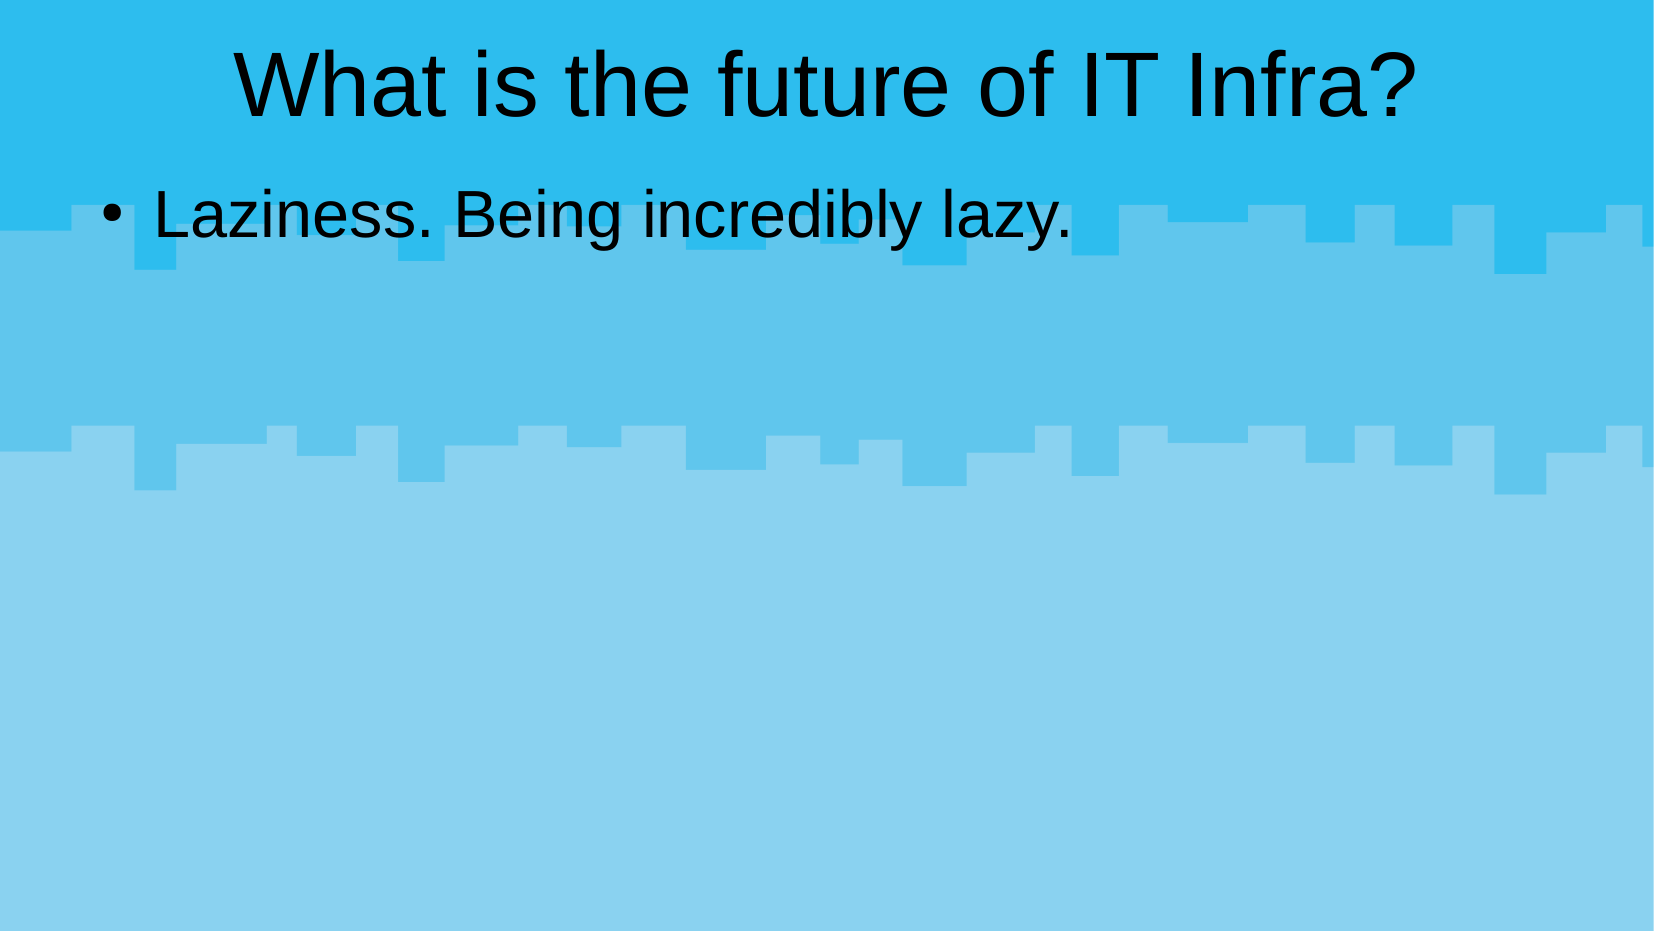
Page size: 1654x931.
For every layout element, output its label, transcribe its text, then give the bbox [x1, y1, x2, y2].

list Laziness. Being incredibly lazy. [82, 177, 1571, 827]
picture [0, 0, 1654, 931]
title What is the future of IT Infra? [82, 7, 1571, 163]
